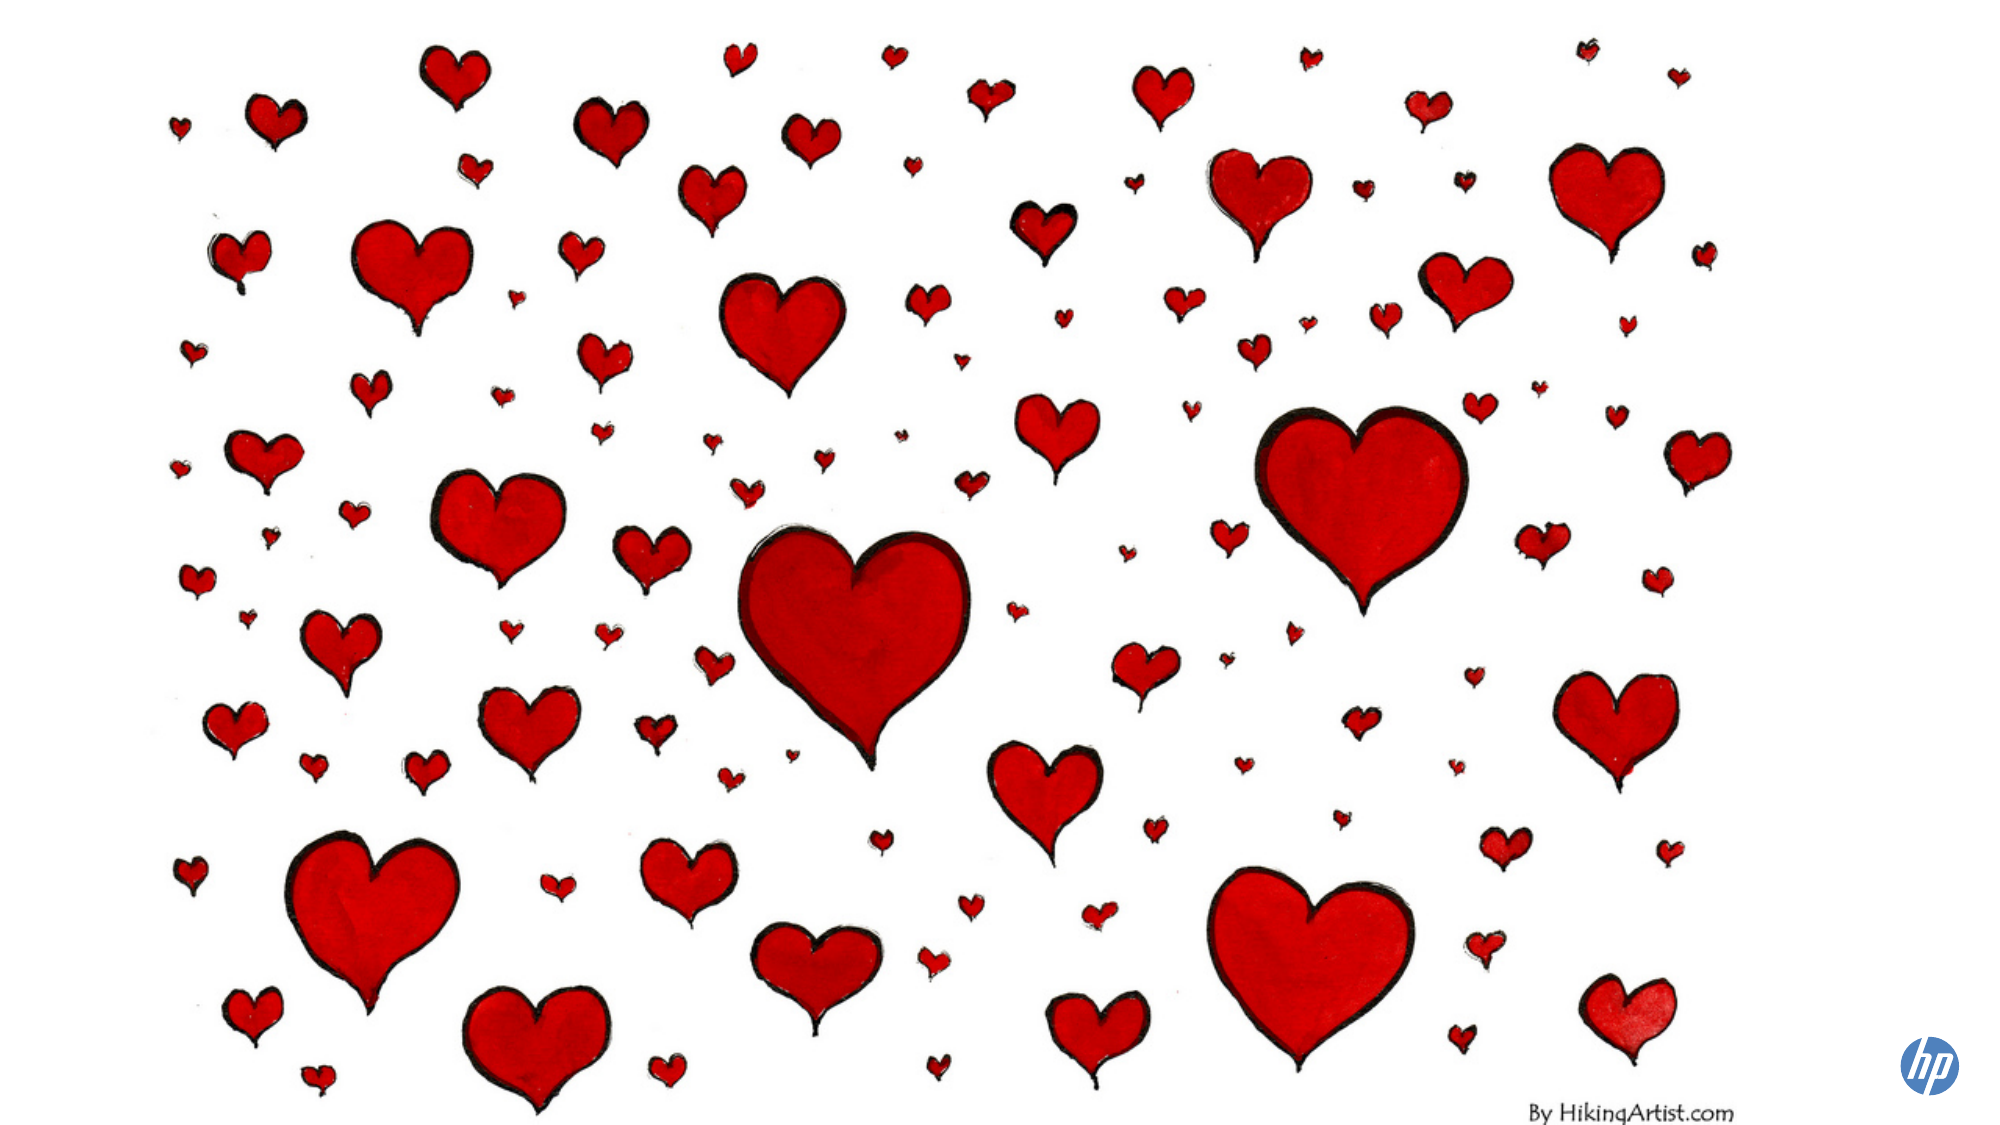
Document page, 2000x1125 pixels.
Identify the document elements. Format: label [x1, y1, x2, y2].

picture [142, 7, 1737, 1125]
